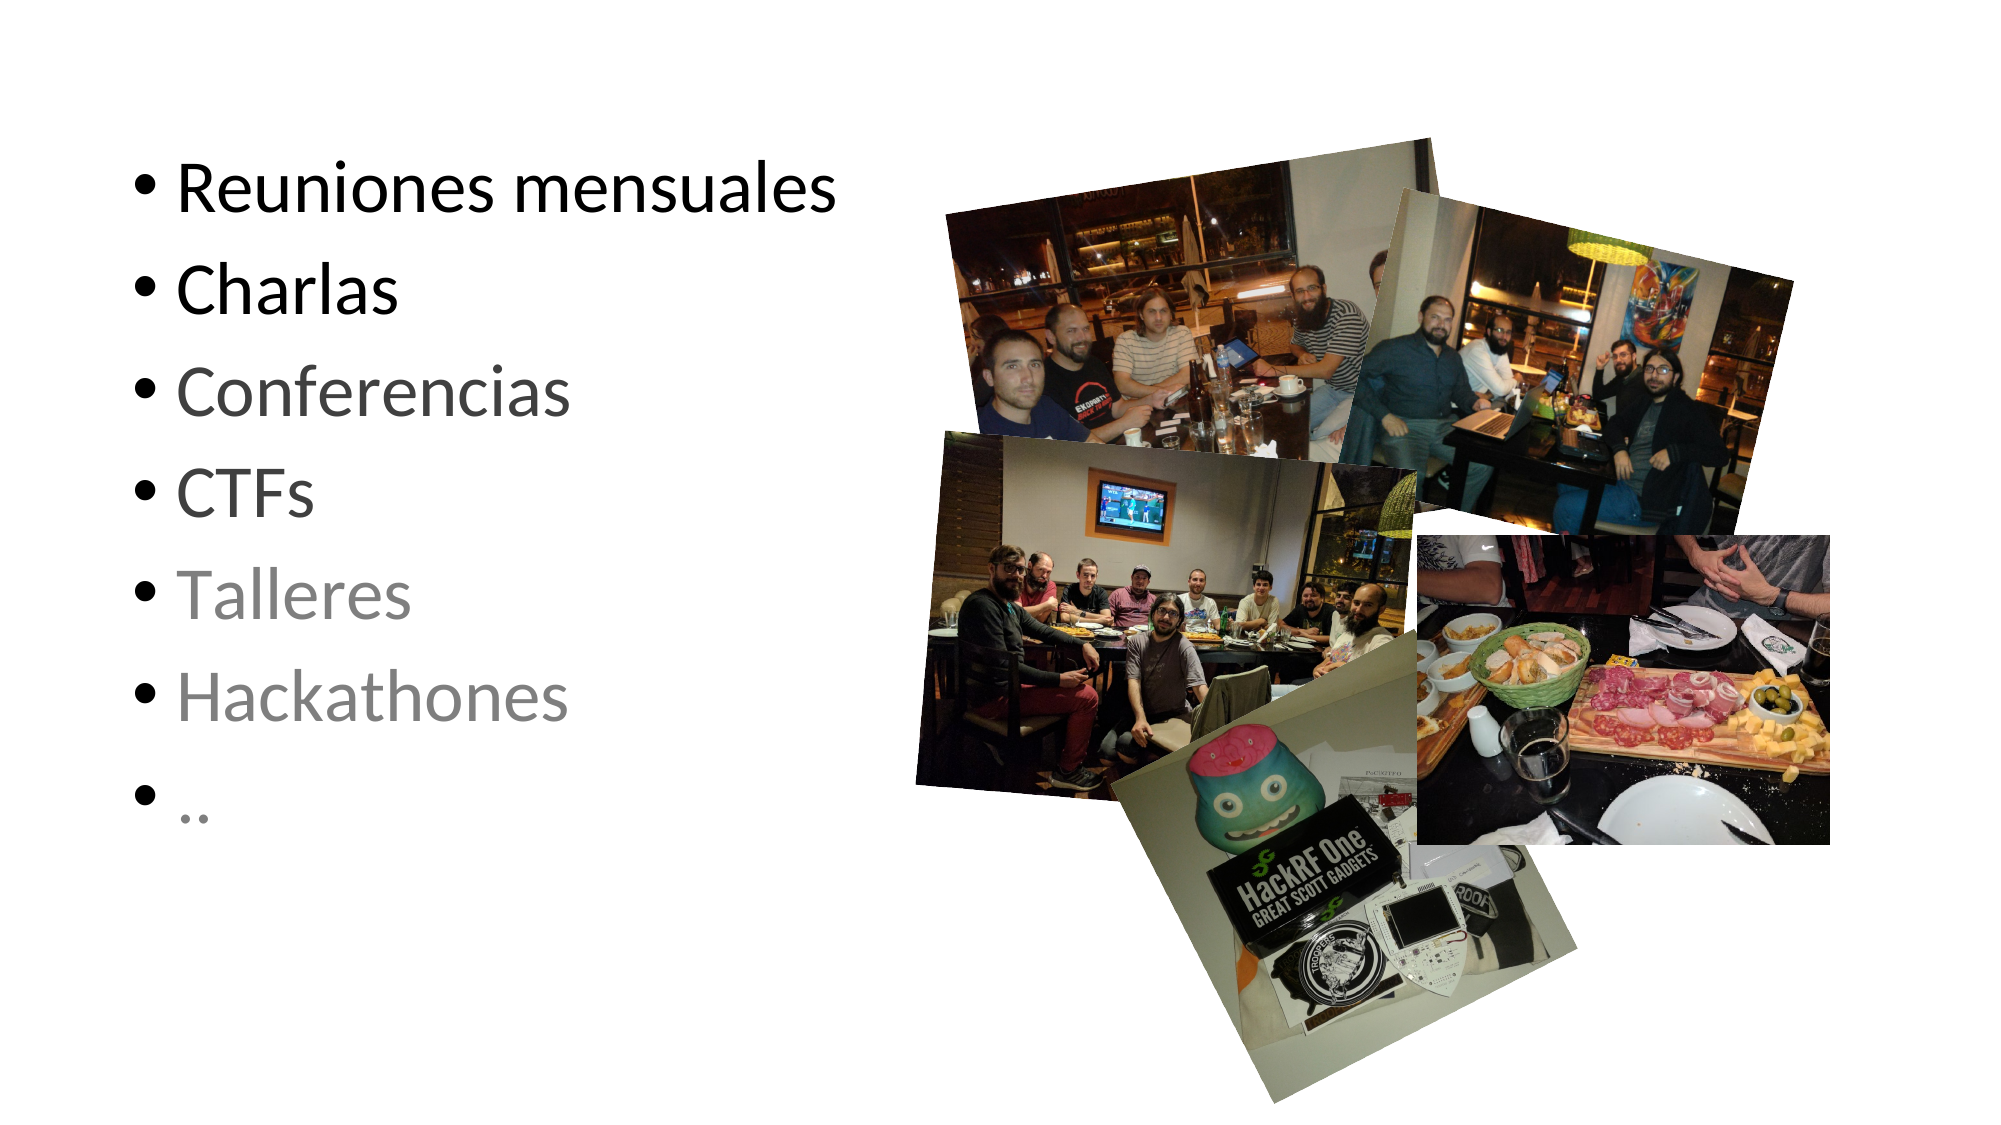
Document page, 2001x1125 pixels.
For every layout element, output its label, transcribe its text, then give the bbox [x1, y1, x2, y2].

text_box Reuniones mensuales Charlas Conferencias CTFs Talleres Hackathones .. [59, 140, 1013, 1007]
picture [915, 137, 1830, 1104]
